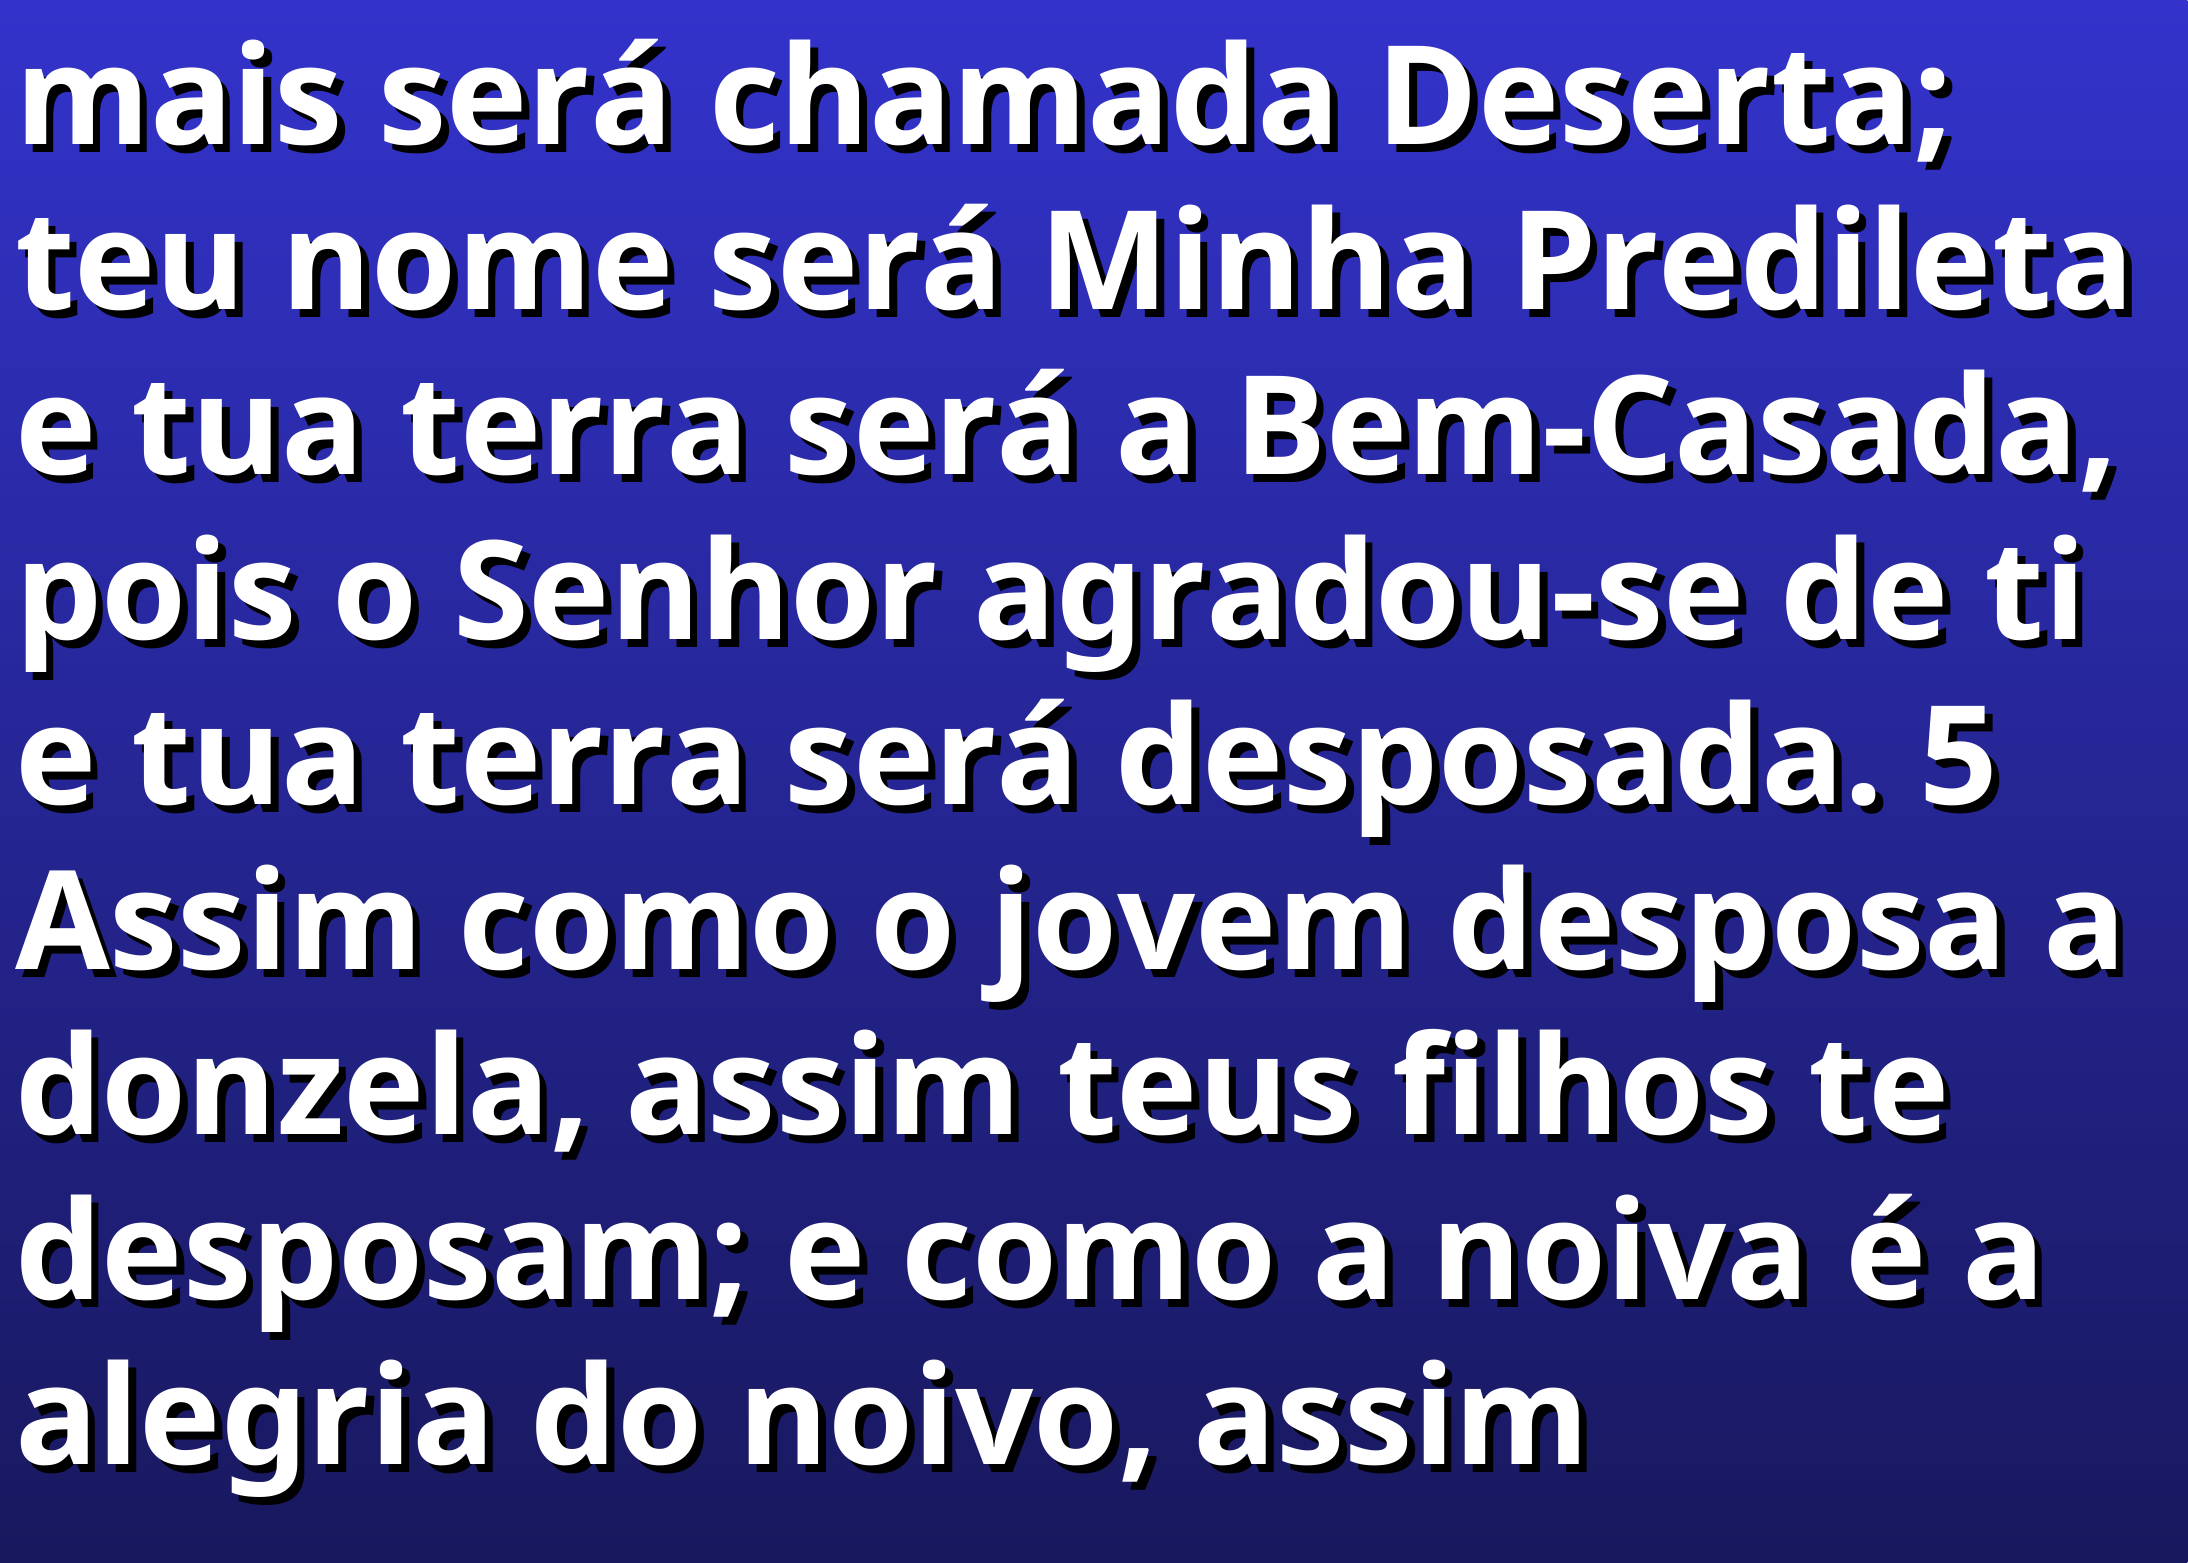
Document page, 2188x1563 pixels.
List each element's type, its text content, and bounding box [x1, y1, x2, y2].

text_box mais será chamada Deserta; teu nome será Minha Predileta e tua terra será a Bem-Casada, pois o Senhor agradou-se de ti e tua terra será desposada. 5 Assim como o jovem desposa a donzela, assim teus filhos te desposam; e como a noiva é a alegria do noivo, assim [0, 0, 2188, 1500]
